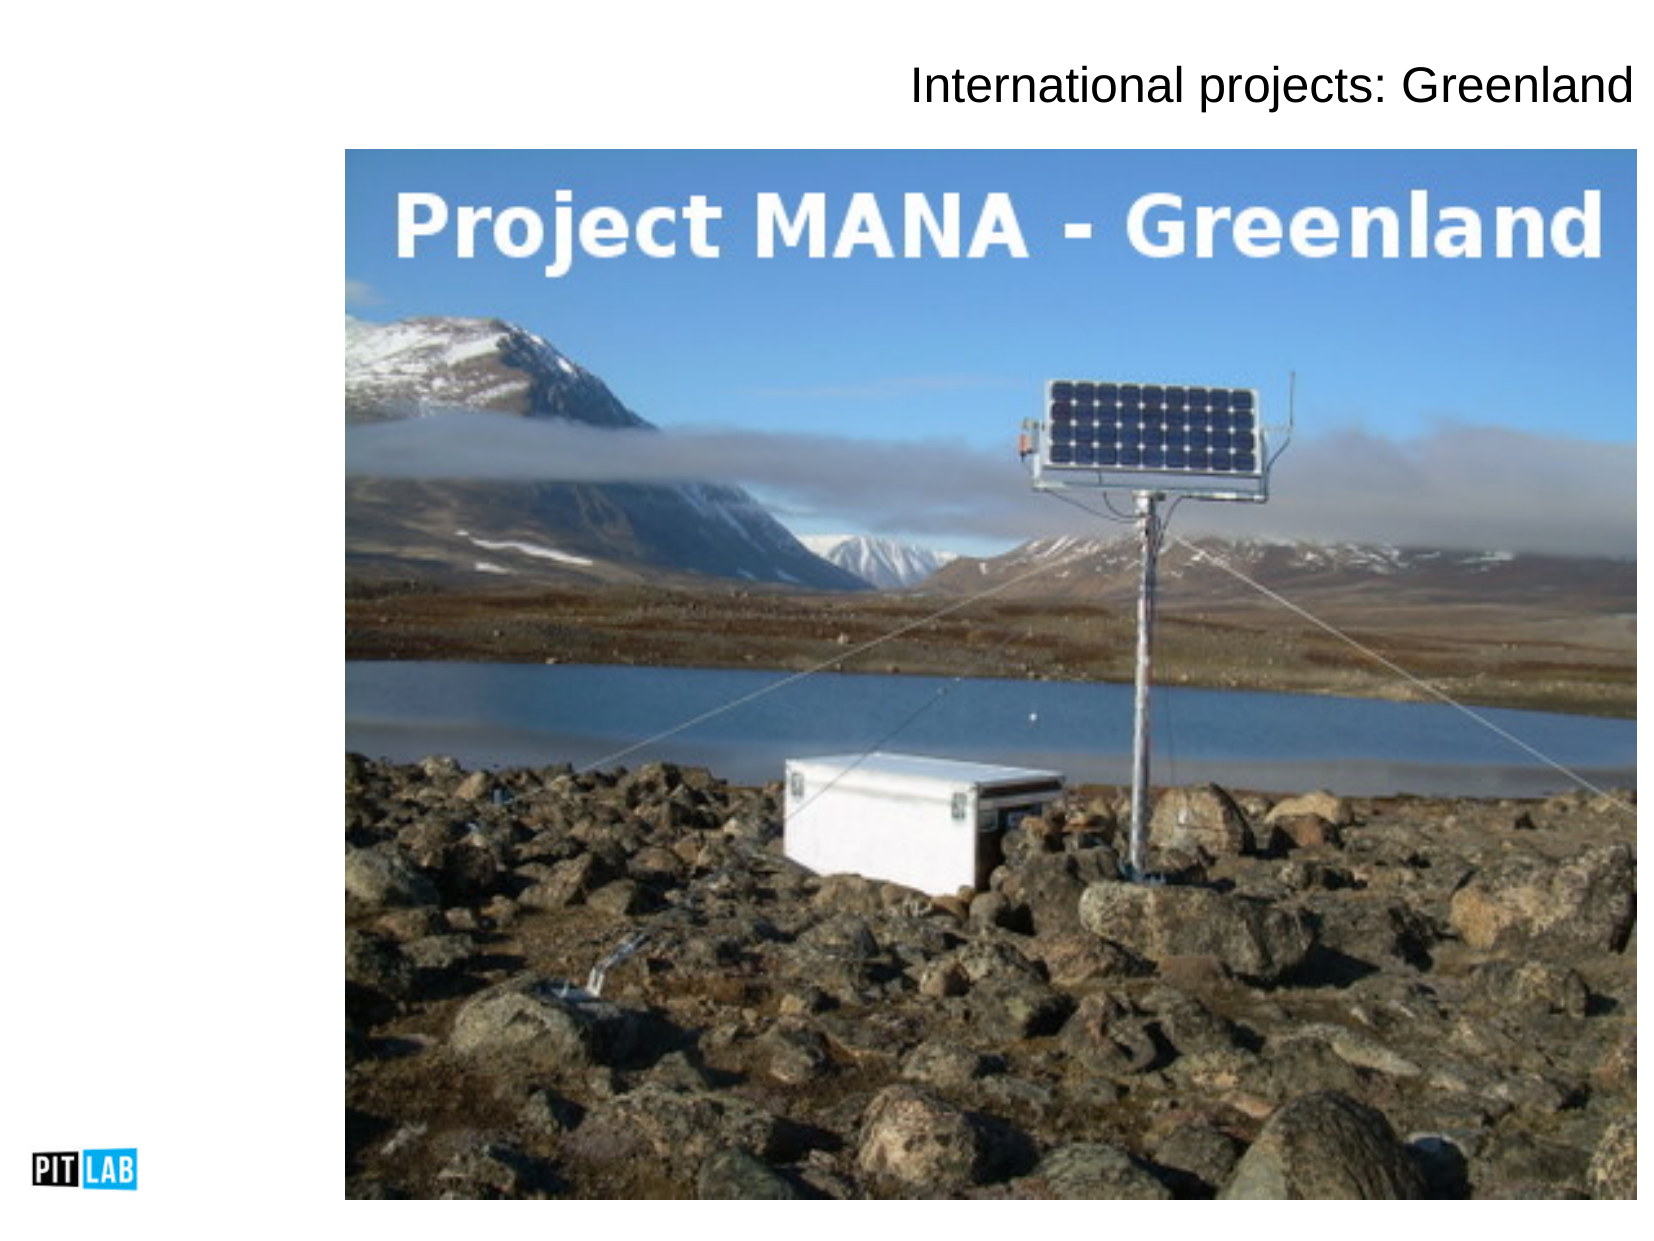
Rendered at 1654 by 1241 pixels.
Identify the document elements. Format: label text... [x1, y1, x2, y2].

picture [4, 114, 1654, 1216]
title International projects: Greenland [82, 49, 1636, 121]
